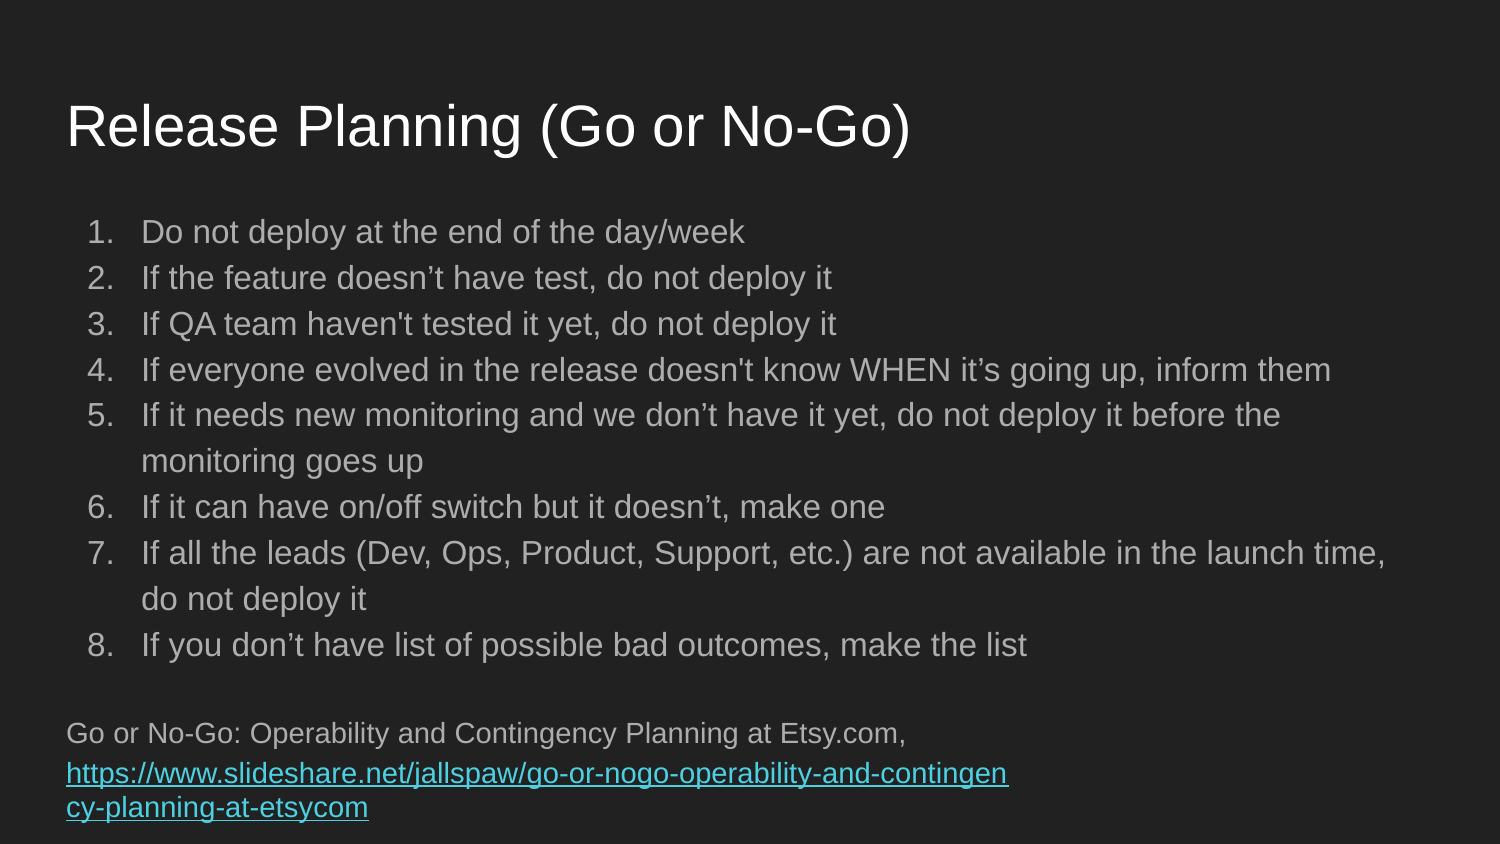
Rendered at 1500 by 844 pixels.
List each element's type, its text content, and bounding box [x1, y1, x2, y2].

list Do not deploy at the end of the day/week If the feature doesn’t have test, do not deploy it If QA team haven't tested it yet, do not deploy it If everyone evolved in the release doesn't know WHEN it’s going up, inform them If it needs new monitoring and we don’t have it yet, do not deploy it before the monitoring goes up If it can have on/off switch but it doesn’t, make one If all the leads (Dev, Ops, Product, Support, etc.) are not available in the launch time, do not deploy it If you don’t have list of possible bad outcomes, make the list [51, 189, 1449, 750]
list Go or No-Go: Operability and Contingency Planning at Etsy.com, https://www.slideshare.net/jallspaw/go-or-nogo-operability-and-contingency-planning-at-etsycom [51, 694, 1036, 794]
title Release Planning (Go or No-Go) [51, 72, 1449, 167]
